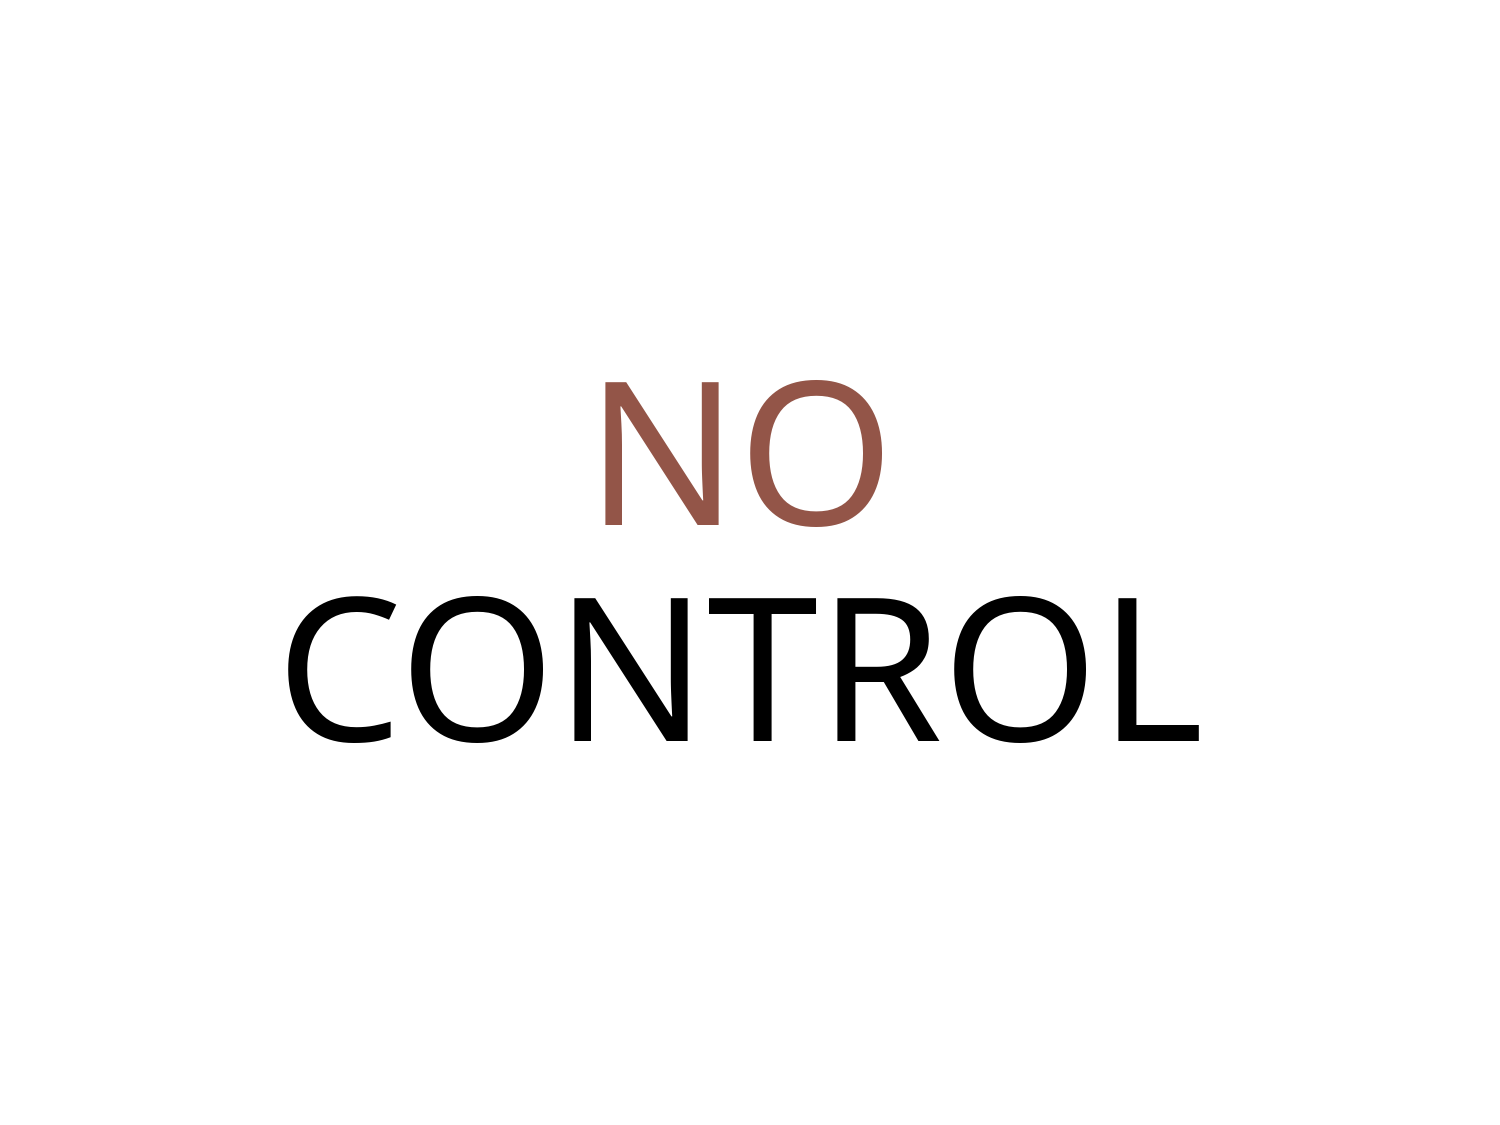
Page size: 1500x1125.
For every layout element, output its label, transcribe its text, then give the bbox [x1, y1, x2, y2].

title NO CONTROL [103, 345, 1379, 738]
text_box TAKE [202, 432, 503, 615]
